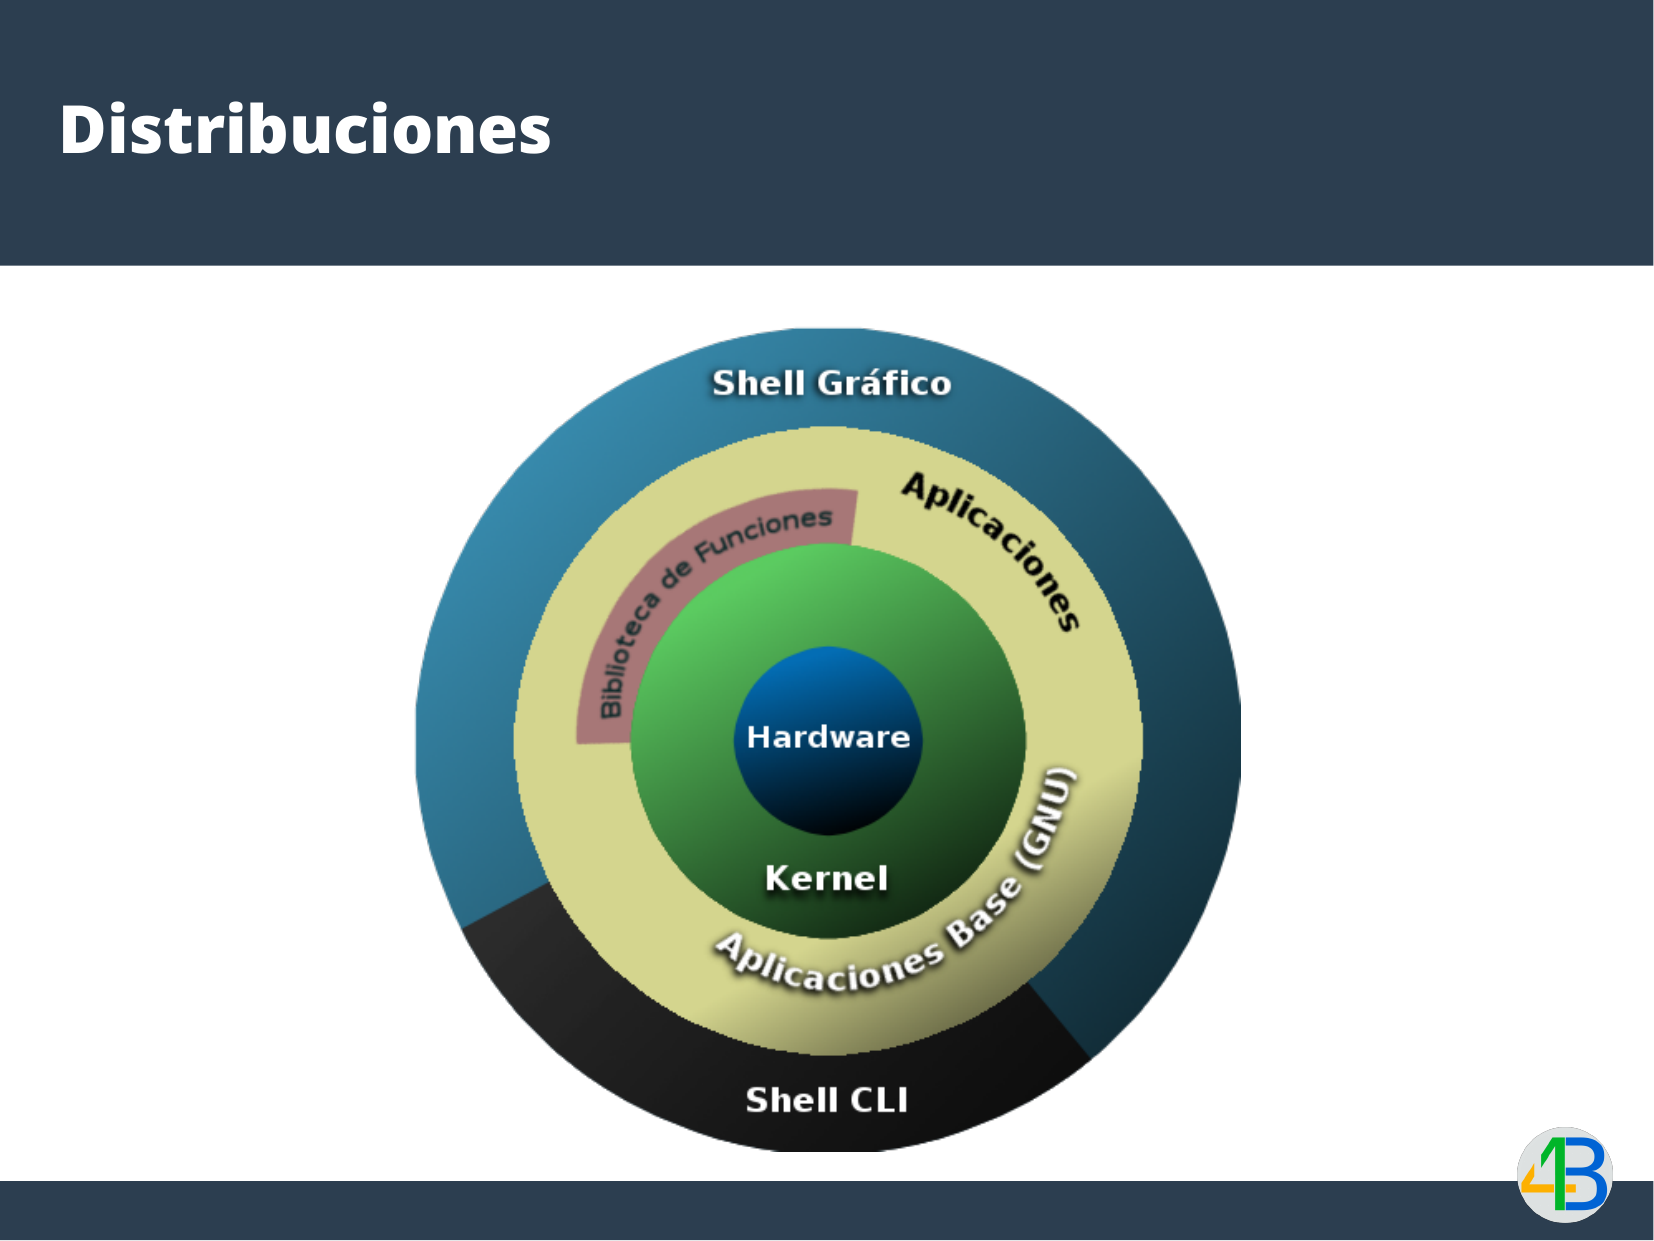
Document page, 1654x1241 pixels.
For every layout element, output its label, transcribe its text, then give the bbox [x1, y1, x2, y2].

picture [1517, 1127, 1613, 1223]
title Distribuciones [59, 49, 1595, 207]
picture [413, 324, 1241, 1152]
